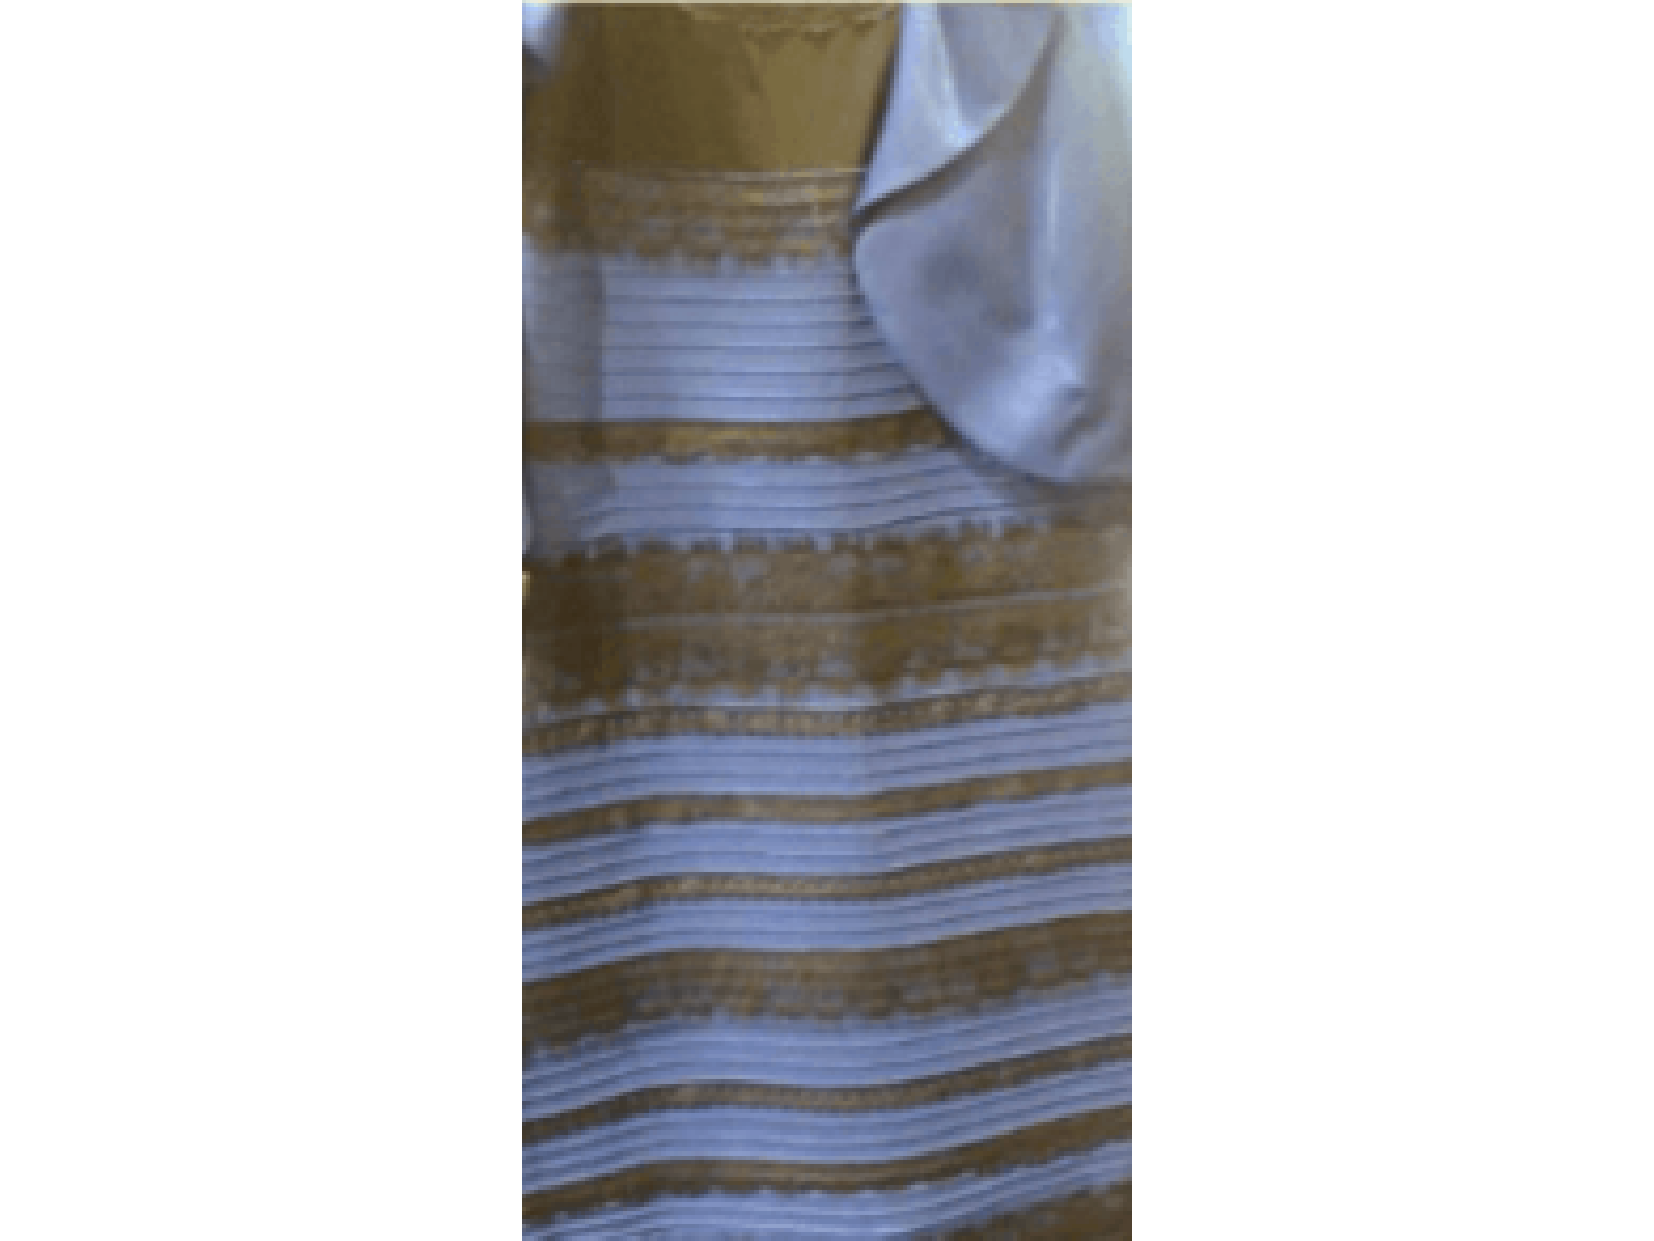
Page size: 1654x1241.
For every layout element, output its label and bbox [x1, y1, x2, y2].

picture [522, 0, 1132, 1241]
